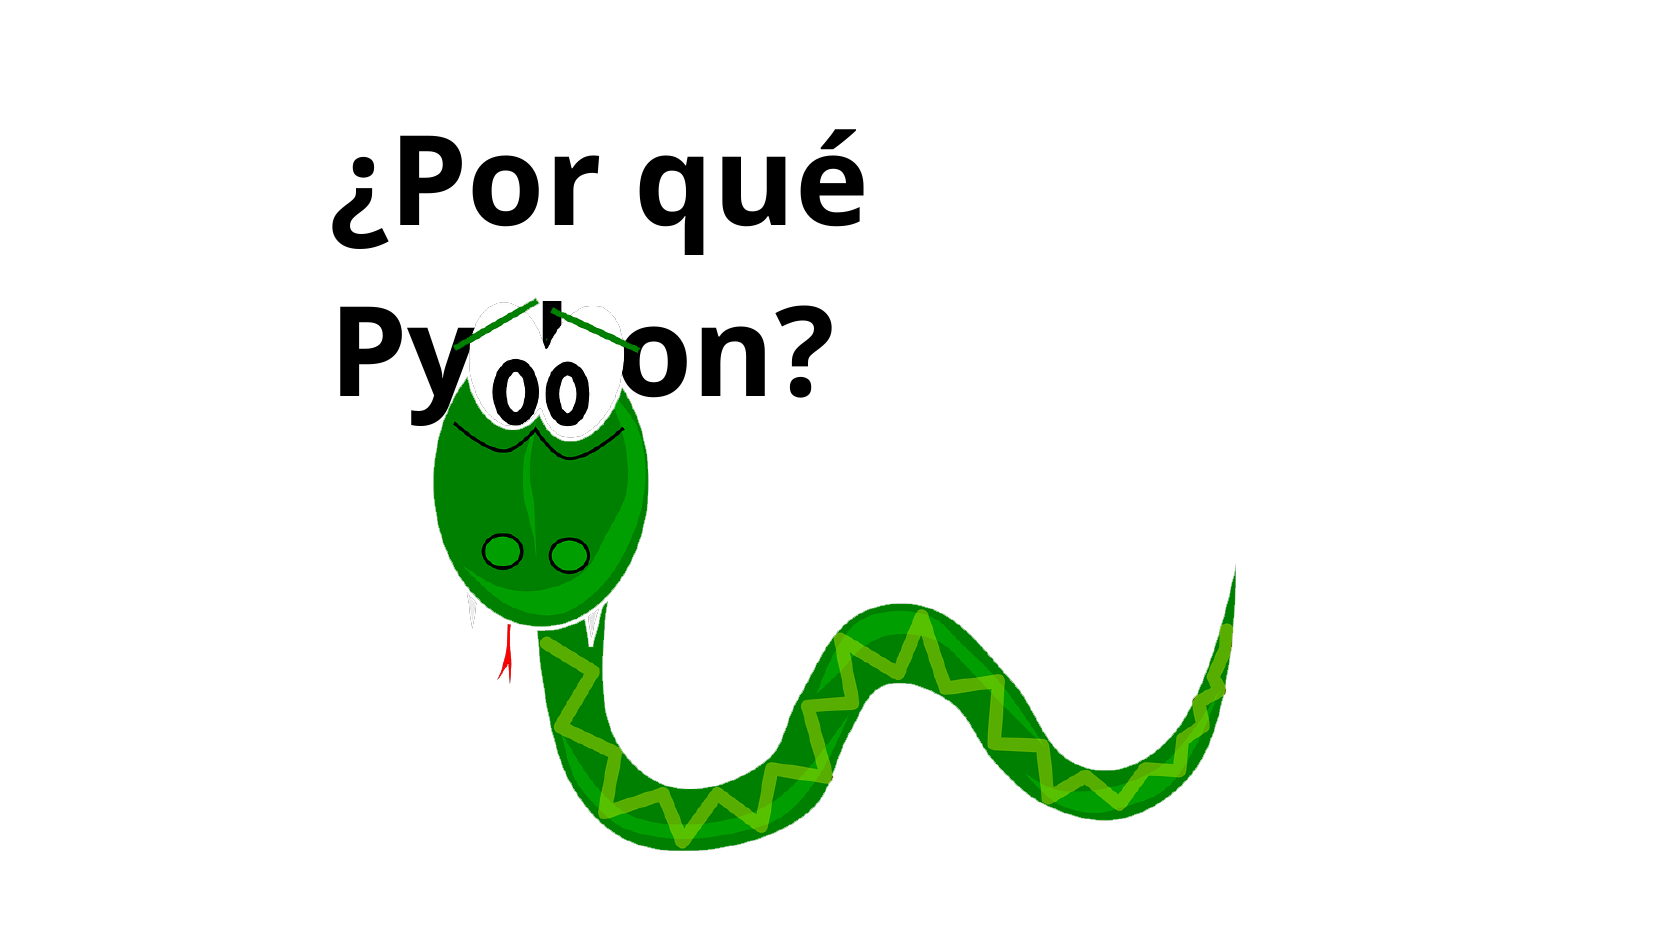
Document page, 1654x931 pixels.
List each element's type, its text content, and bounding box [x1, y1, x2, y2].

picture [432, 296, 1236, 851]
text_box ¿Por qué Python? [314, 84, 1339, 234]
